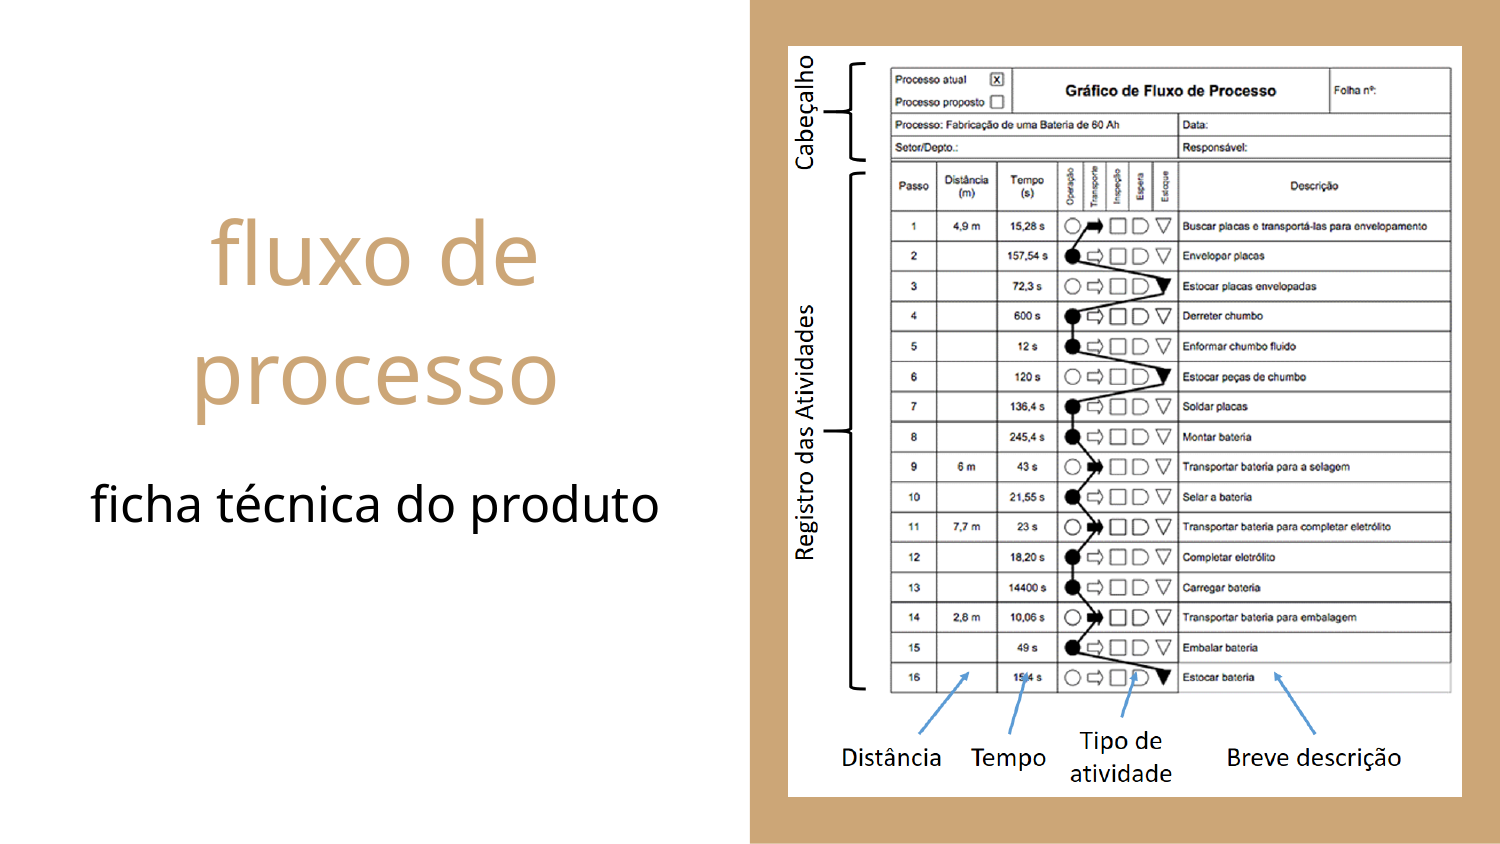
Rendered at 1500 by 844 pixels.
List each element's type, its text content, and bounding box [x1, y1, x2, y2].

picture [788, 46, 1462, 798]
subtitle ficha técnica do produto [43, 454, 708, 713]
title fluxo de processo [43, 152, 708, 446]
